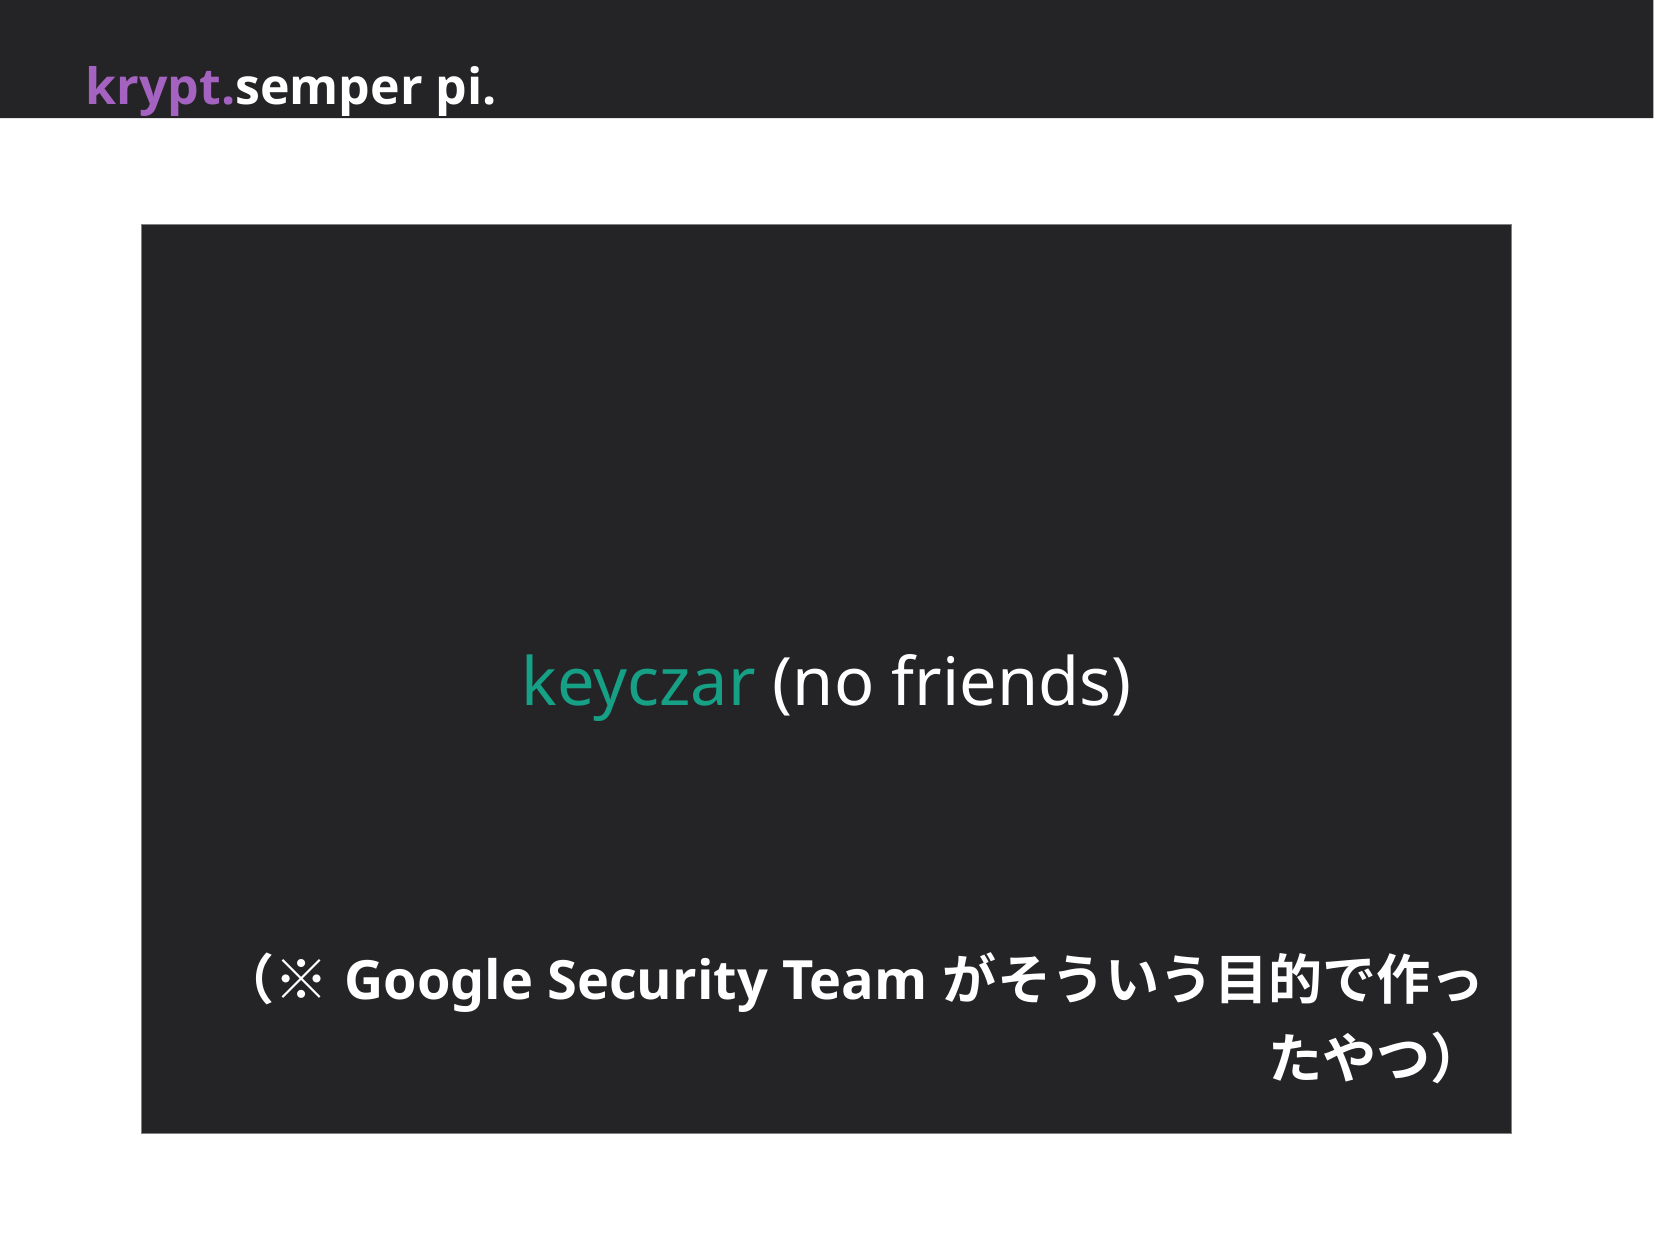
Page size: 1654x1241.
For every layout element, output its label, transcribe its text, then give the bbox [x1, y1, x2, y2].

text_box [165, 531, 1441, 909]
text_box krypt.semper pi. [70, 43, 544, 119]
text_box keyczar (no friends) [141, 224, 1512, 1134]
text_box （※Google Security Teamがそういう目的で作ったやつ） [153, 909, 1501, 1123]
text_box [0, 0, 1654, 119]
